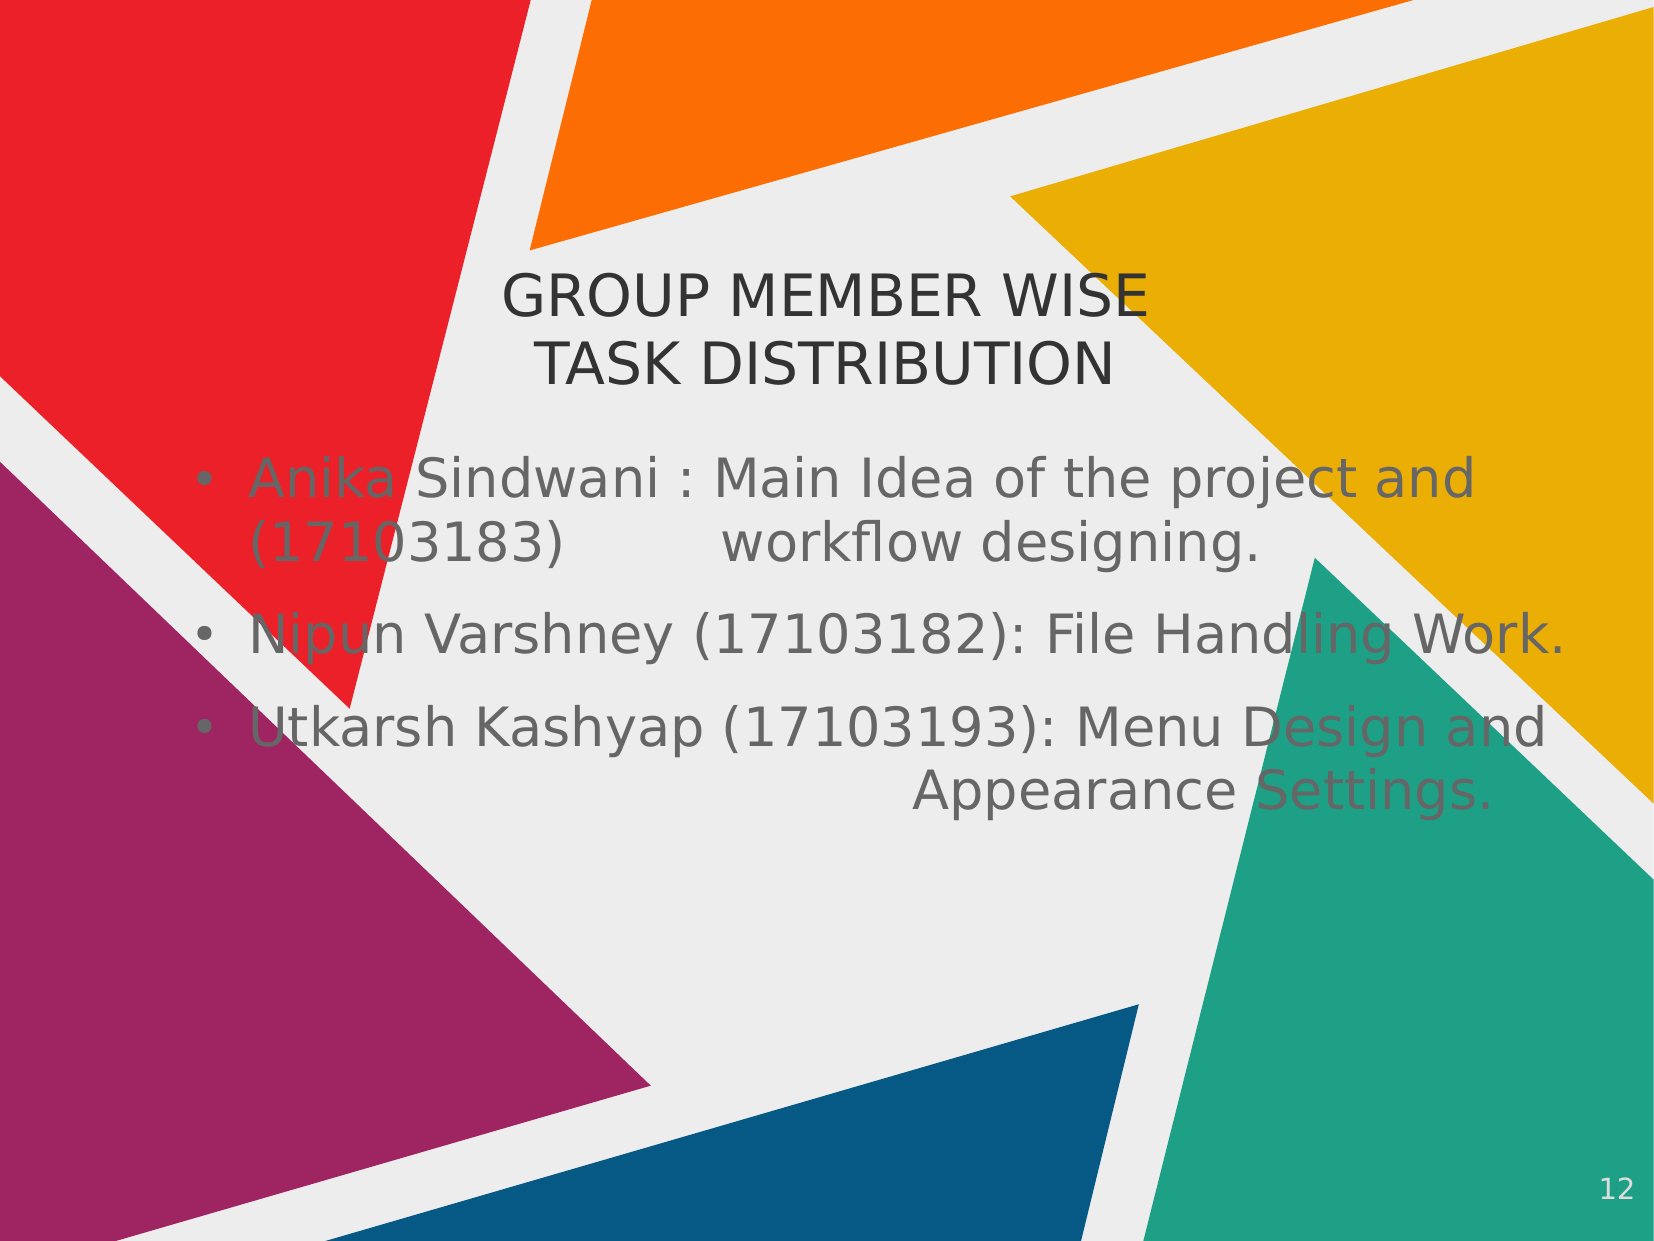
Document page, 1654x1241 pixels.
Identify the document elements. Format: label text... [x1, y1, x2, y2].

title GROUP MEMBER WISE TASK DISTRIBUTION [467, 226, 1185, 434]
list Anika Sindwani : Main Idea of the project and (17103183) workflow designing. Nipun Varshney (17103182): File Handling Work. Utkarsh Kashyap (17103193): Menu Design and Appearance Settings. [177, 447, 1583, 1005]
